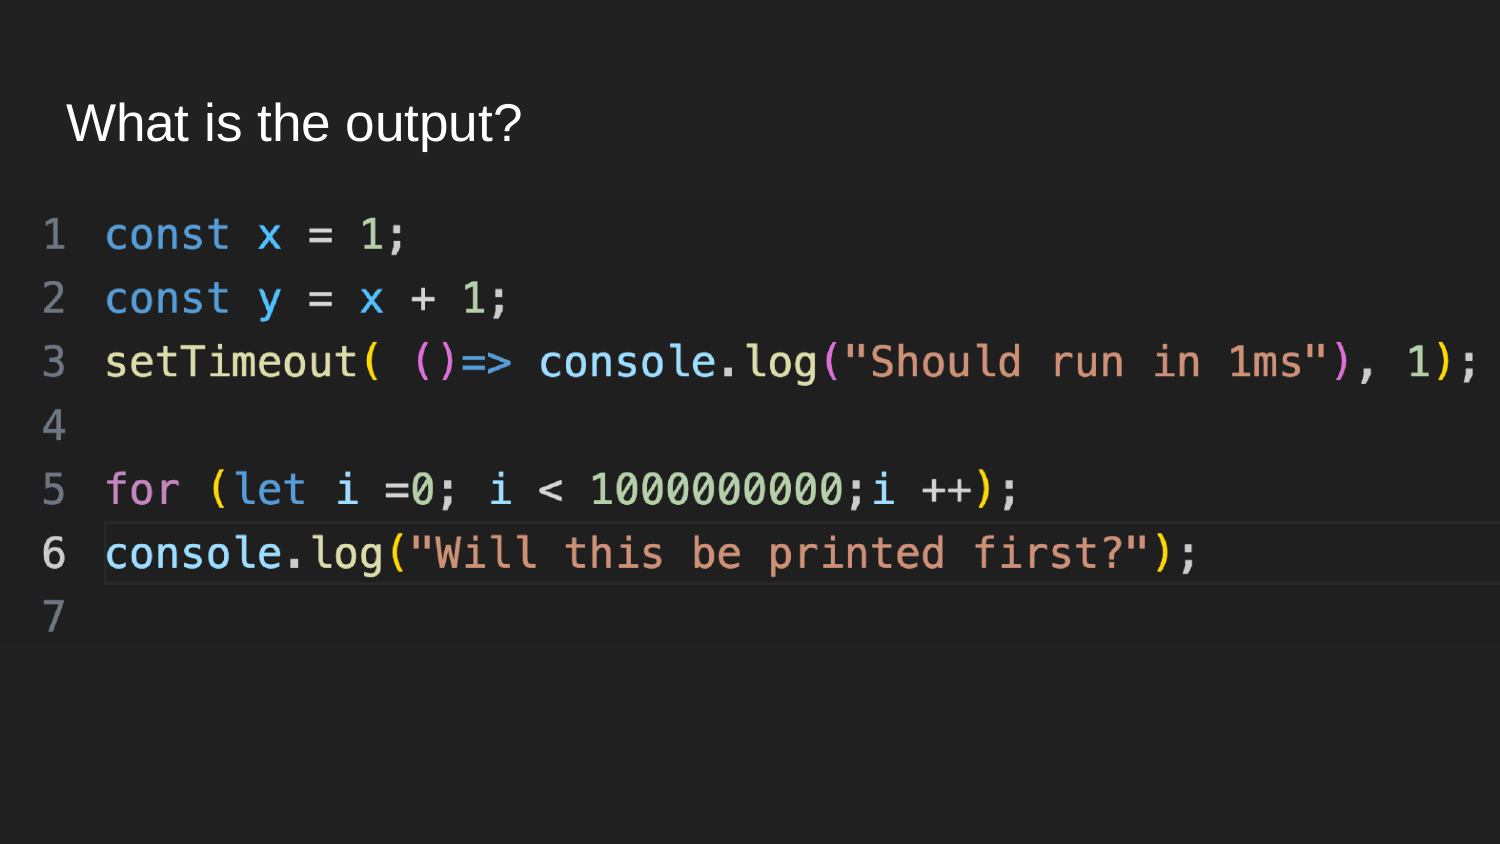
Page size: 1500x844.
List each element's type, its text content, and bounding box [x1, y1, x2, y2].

picture [0, 199, 1500, 644]
title What is the output? [51, 72, 1449, 167]
